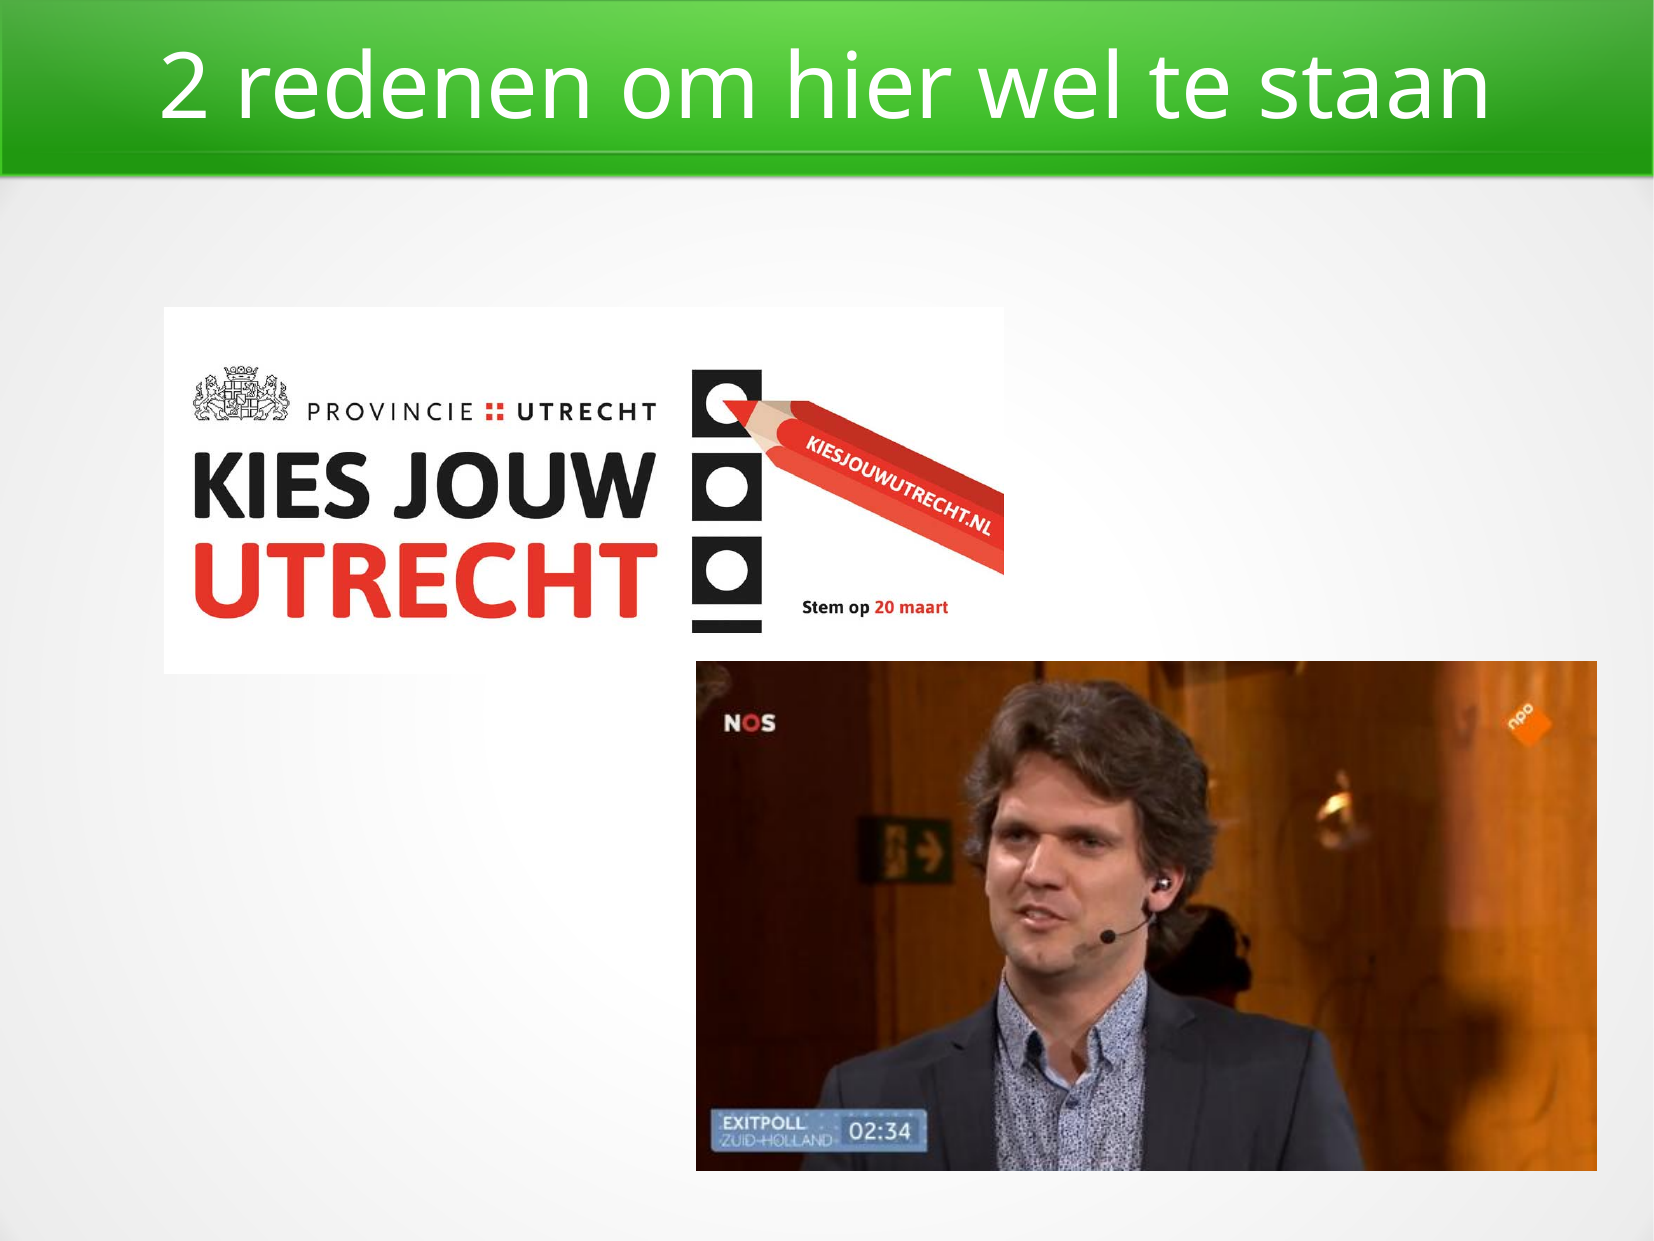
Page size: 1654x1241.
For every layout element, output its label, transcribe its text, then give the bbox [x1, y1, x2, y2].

picture [0, 0, 1654, 1241]
title 2 redenen om hier wel te staan [82, 11, 1571, 154]
list [82, 290, 1571, 1010]
